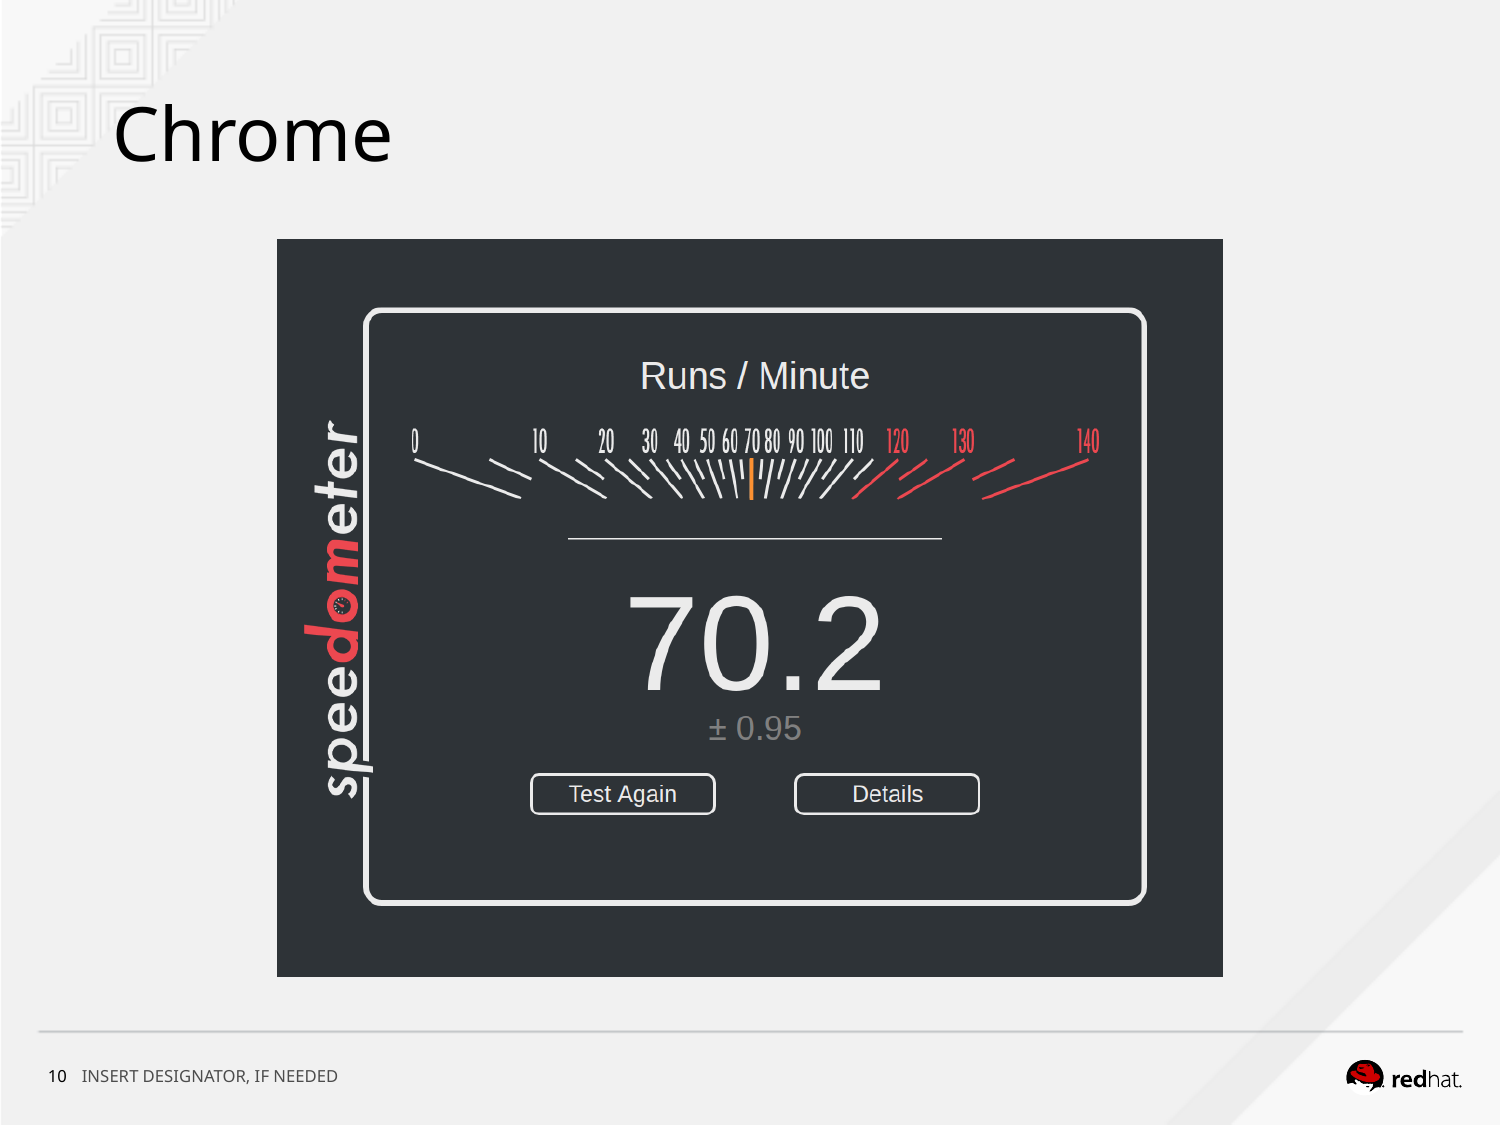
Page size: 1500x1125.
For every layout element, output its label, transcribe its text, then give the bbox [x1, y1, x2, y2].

title Chrome [112, 0, 1388, 184]
picture [0, 0, 1500, 1125]
